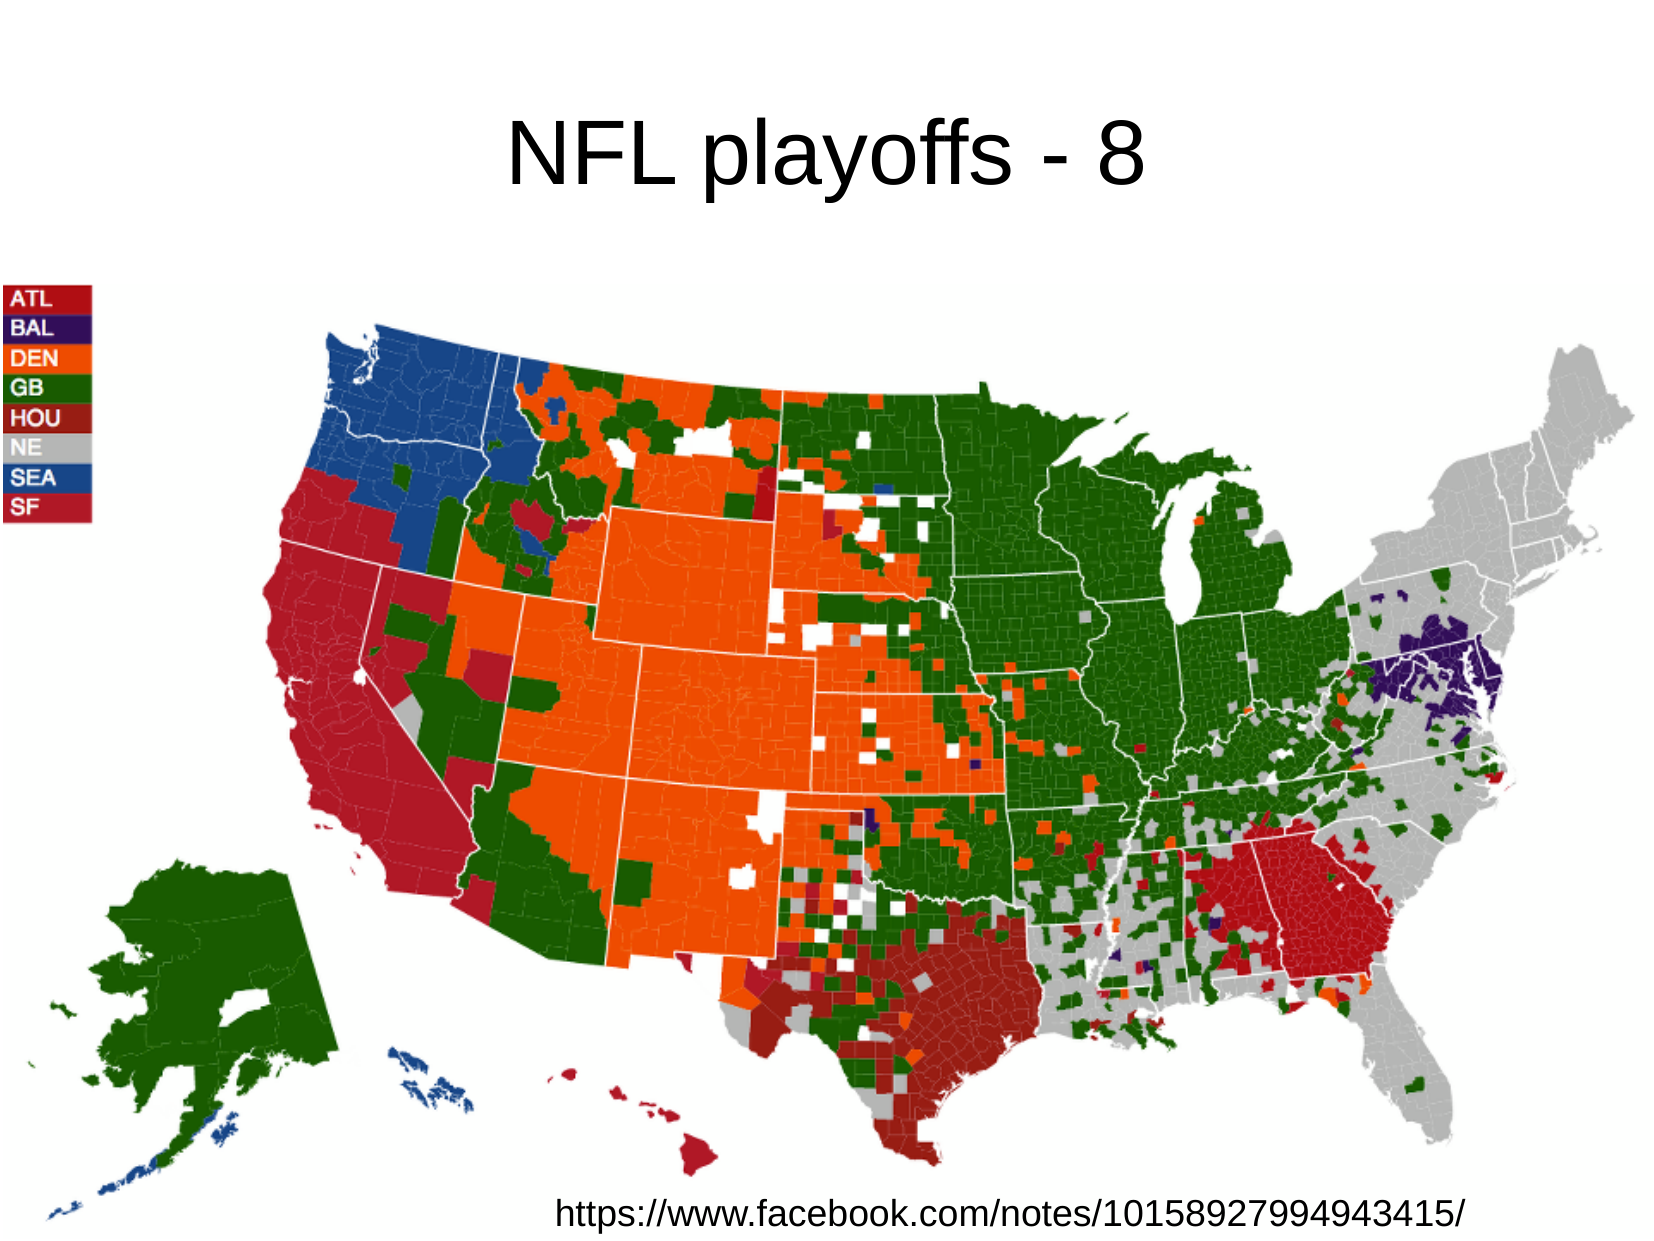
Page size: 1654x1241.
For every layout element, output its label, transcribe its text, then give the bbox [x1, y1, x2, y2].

title NFL playoffs - 8 [82, 49, 1571, 257]
picture [3, 284, 1654, 1239]
text_box https://www.facebook.com/notes/10158927994943415/ [540, 1185, 1485, 1241]
